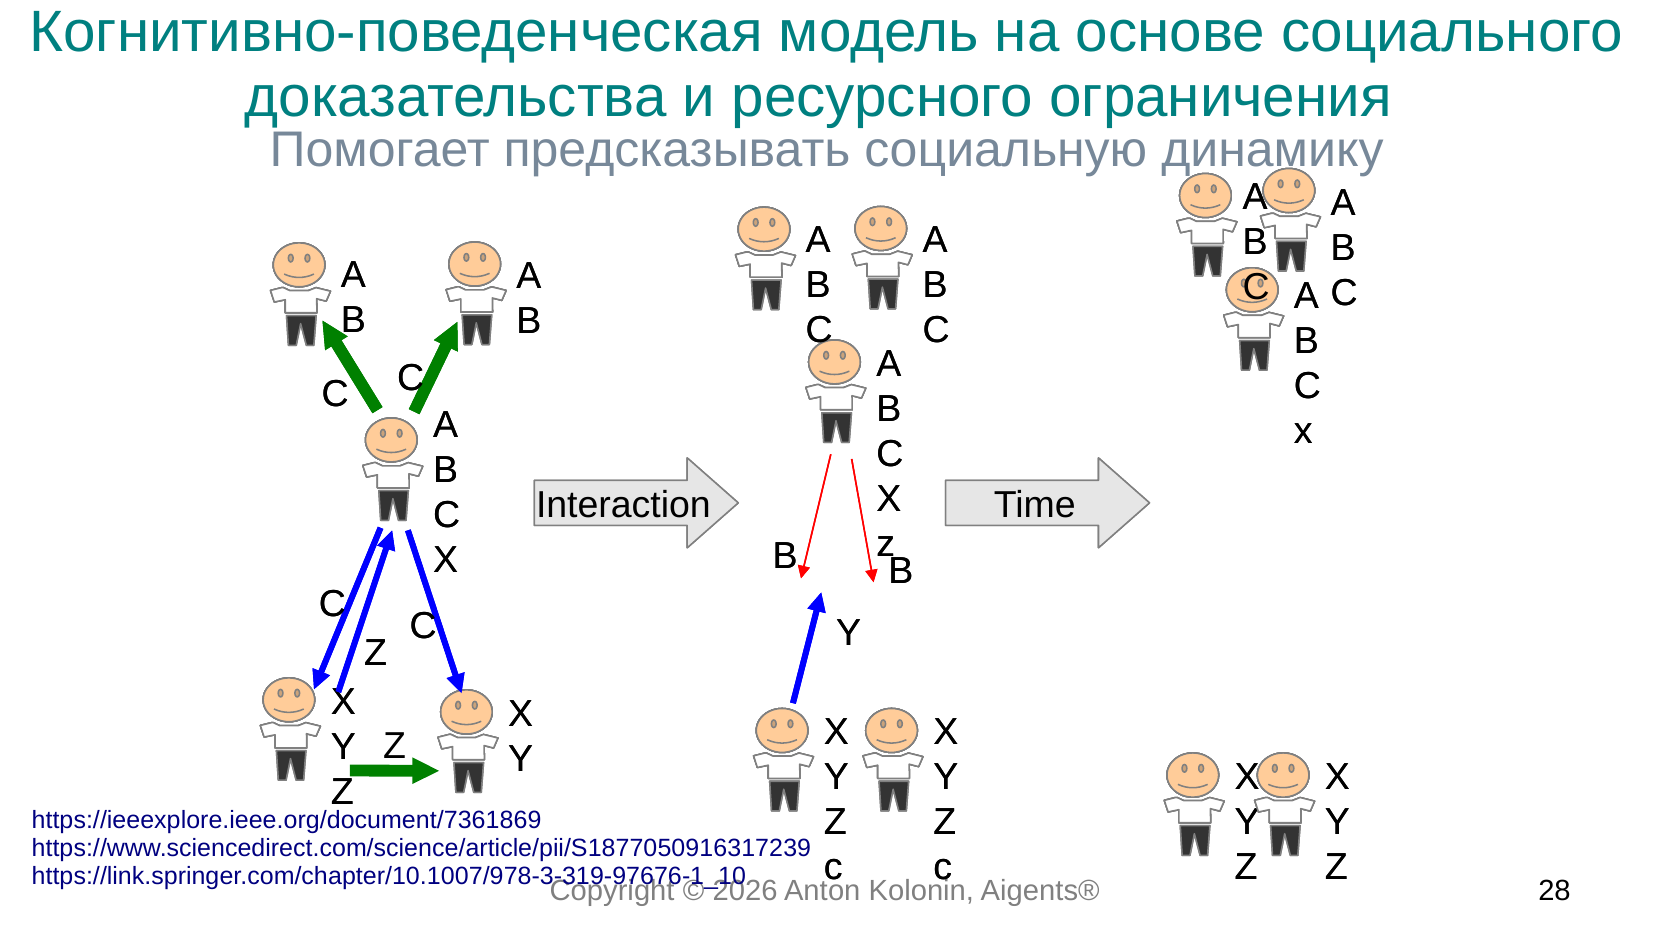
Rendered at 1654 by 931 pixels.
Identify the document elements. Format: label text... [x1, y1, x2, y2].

text_box X Y Z [1310, 744, 1363, 854]
text_box [276, 750, 306, 781]
text_box https://ieeexplore.ieee.org/document/7361869 https://www.sciencedirect.com/science/article/pii/S1877050916317239 https://link.springer.com/chapter/10.1007/978-3-319-97676-1_10 [16, 798, 828, 898]
text_box [270, 287, 325, 313]
text_box [1176, 218, 1227, 244]
text_box [735, 251, 790, 278]
text_box [738, 207, 790, 252]
text_box [263, 677, 315, 722]
text_box [448, 242, 501, 287]
text_box [1223, 312, 1279, 338]
text_box A B C [1315, 170, 1371, 286]
text_box A B C [907, 208, 963, 324]
text_box A B C [1227, 165, 1283, 274]
text_box [1257, 752, 1309, 798]
text_box A B C x [1279, 263, 1334, 438]
text_box [1179, 173, 1227, 218]
text_box B [873, 538, 918, 583]
text_box X Y Z [1219, 744, 1273, 854]
text_box [879, 781, 909, 811]
text_box [1283, 213, 1315, 239]
text_box [865, 708, 918, 753]
text_box X Y Z c [918, 700, 972, 842]
text_box [756, 708, 808, 753]
text_box A B C [790, 207, 846, 316]
text_box [1226, 274, 1278, 312]
text_box [362, 462, 418, 488]
text_box [438, 734, 493, 760]
text_box [454, 762, 484, 793]
text_box B [757, 523, 803, 568]
text_box [753, 753, 809, 779]
text_box A B [325, 242, 379, 352]
text_box Time [945, 457, 1150, 548]
text_box A B C X z [861, 331, 916, 506]
text_box [378, 490, 409, 521]
text_box C [394, 593, 441, 638]
text_box B [779, 545, 790, 553]
text_box [1270, 825, 1301, 856]
text_box [805, 384, 861, 410]
text_box [1254, 797, 1310, 823]
text_box [260, 722, 316, 748]
text_box [462, 314, 492, 345]
text_box Z [349, 620, 393, 665]
text_box [868, 279, 898, 309]
text_box [855, 206, 907, 251]
text_box X Y [493, 681, 547, 791]
text_box B [895, 560, 906, 568]
text_box [1193, 246, 1223, 276]
text_box A B C X [418, 392, 473, 534]
text_box A B [501, 243, 555, 353]
text_box X Y Z [316, 669, 369, 779]
text_box [365, 417, 418, 462]
text_box [1180, 825, 1210, 856]
text_box C [303, 571, 350, 615]
text_box [821, 412, 852, 443]
text_box [808, 340, 861, 384]
text_box [1164, 797, 1219, 823]
text_box [286, 315, 317, 346]
text_box Помогает предсказывать социальную динамику [0, 84, 1654, 212]
text_box C [306, 361, 353, 406]
text_box [751, 280, 782, 310]
text_box [440, 689, 493, 734]
text_box X Y Z c [809, 700, 862, 842]
text_box [1283, 241, 1307, 263]
text_box Z [369, 713, 412, 757]
text_box C [382, 345, 429, 389]
text_box [863, 753, 918, 779]
text_box [1166, 752, 1219, 798]
text_box Interaction [534, 457, 739, 548]
text_box [852, 251, 907, 277]
text_box Когнитивно-поведенческая модель на основе социального доказательства и ресурсного ограничения [0, 5, 1654, 84]
text_box [1239, 340, 1270, 371]
text_box [273, 242, 325, 287]
text_box [769, 781, 800, 811]
text_box [1283, 168, 1315, 213]
text_box Y [821, 600, 866, 645]
text_box B [779, 556, 791, 565]
text_box [446, 286, 501, 312]
text_box B [895, 571, 907, 580]
